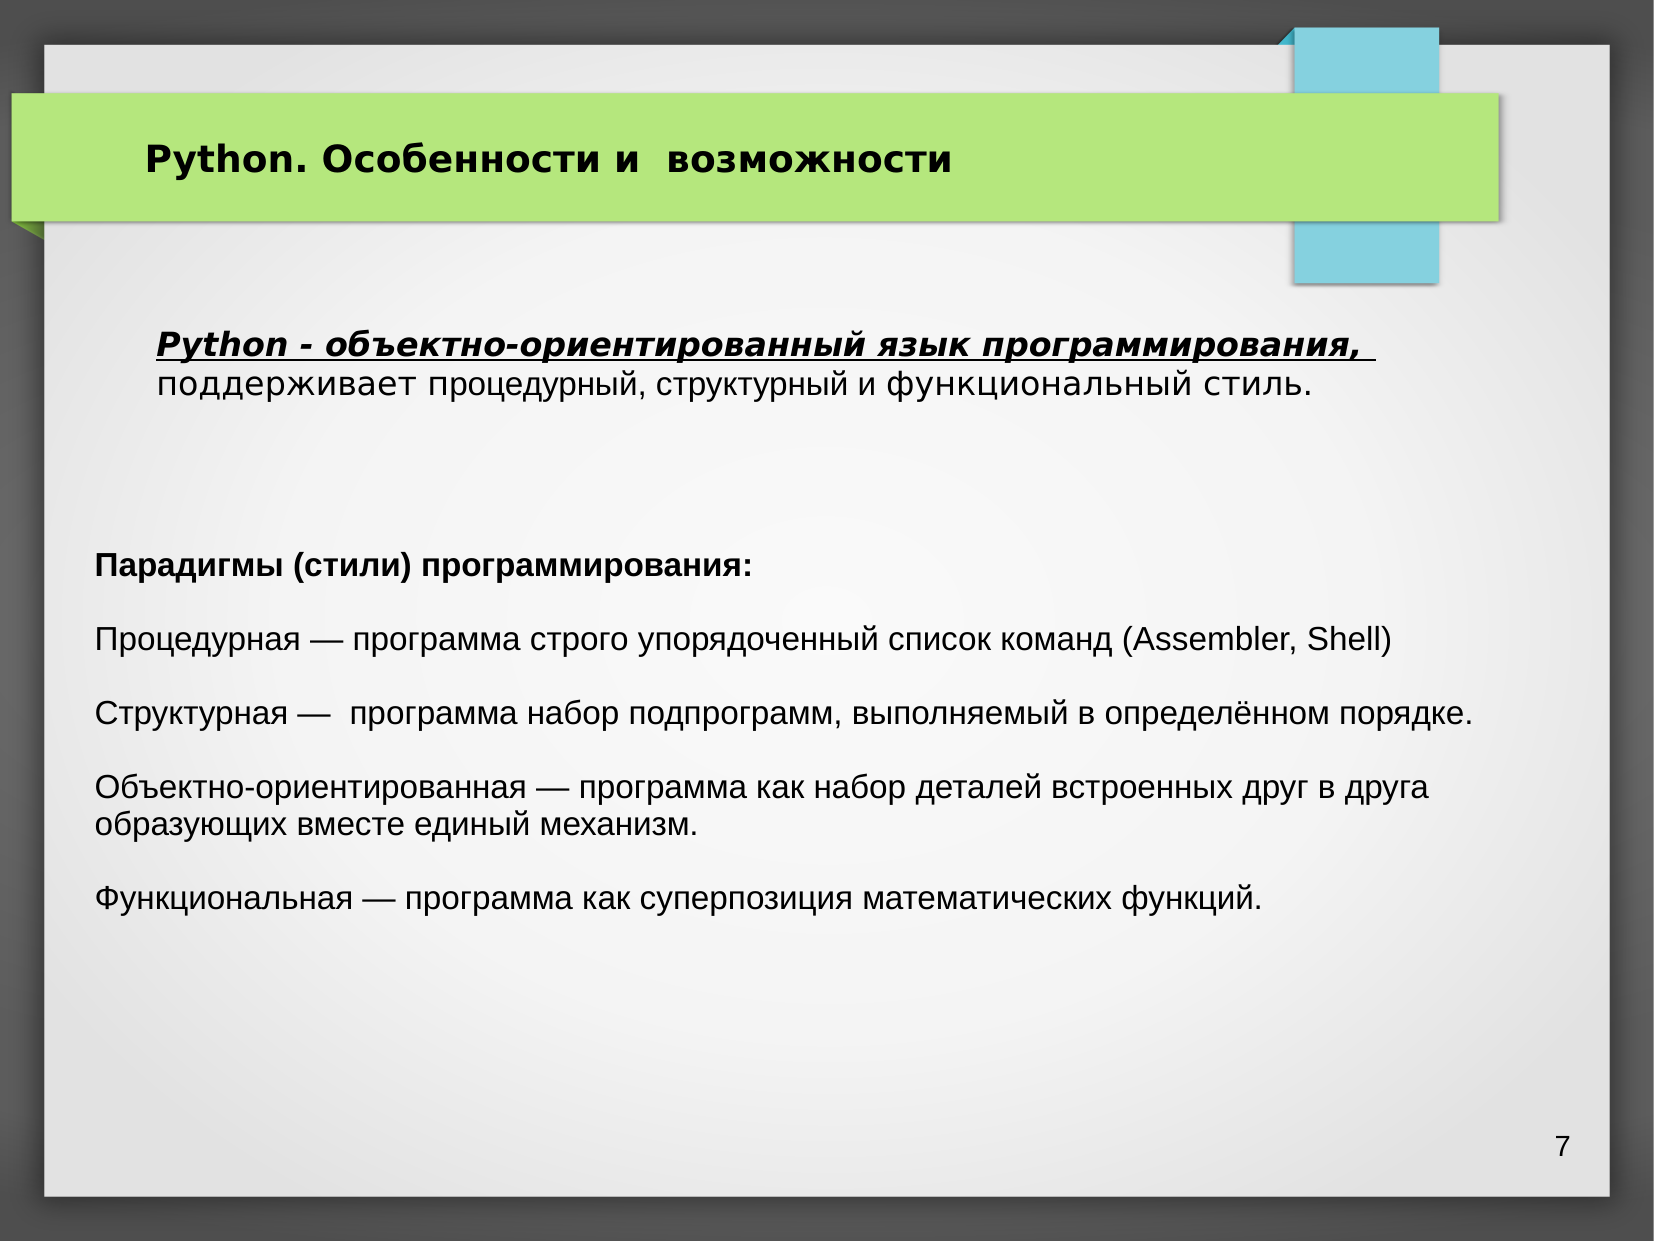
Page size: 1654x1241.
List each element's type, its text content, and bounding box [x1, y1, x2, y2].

picture [0, 0, 1654, 1241]
text_box Парадигмы (стили) программирования: Процедурная — программа строго упорядоченный список команд (Assembler, Shell) Структурная — программа набор подпрограмм, выполняемый в определённом порядке. Объектно-ориентированная — программа как набор деталей встроенных друг в друга образующих вместе единый механизм. Функциональная — программа как суперпозиция математических функций. [94, 509, 1583, 1028]
text_box Python. Особенности и возможности [129, 129, 969, 189]
text_box Python - объектно-ориентированный язык программирования, поддерживает процедурный, структурный и функциональный стиль. [141, 318, 1536, 473]
